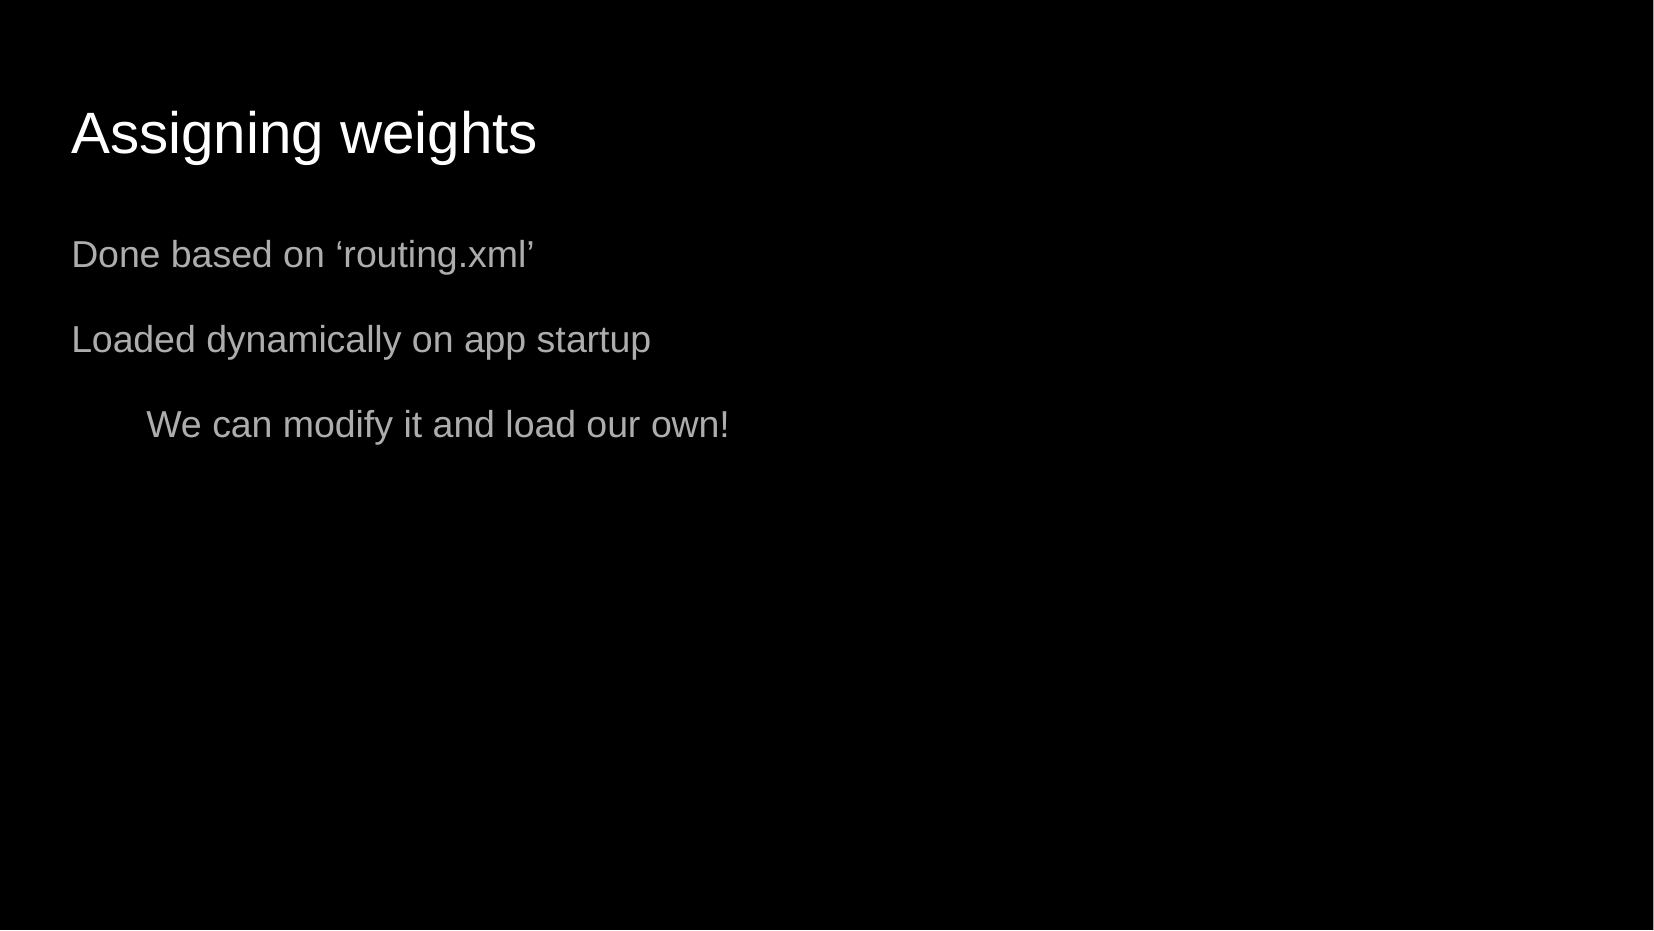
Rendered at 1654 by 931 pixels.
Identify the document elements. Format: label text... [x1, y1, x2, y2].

list Done based on ‘routing.xml’ Loaded dynamically on app startup We can modify it and load our own! [56, 208, 1598, 827]
title Assigning weights [56, 80, 1598, 184]
